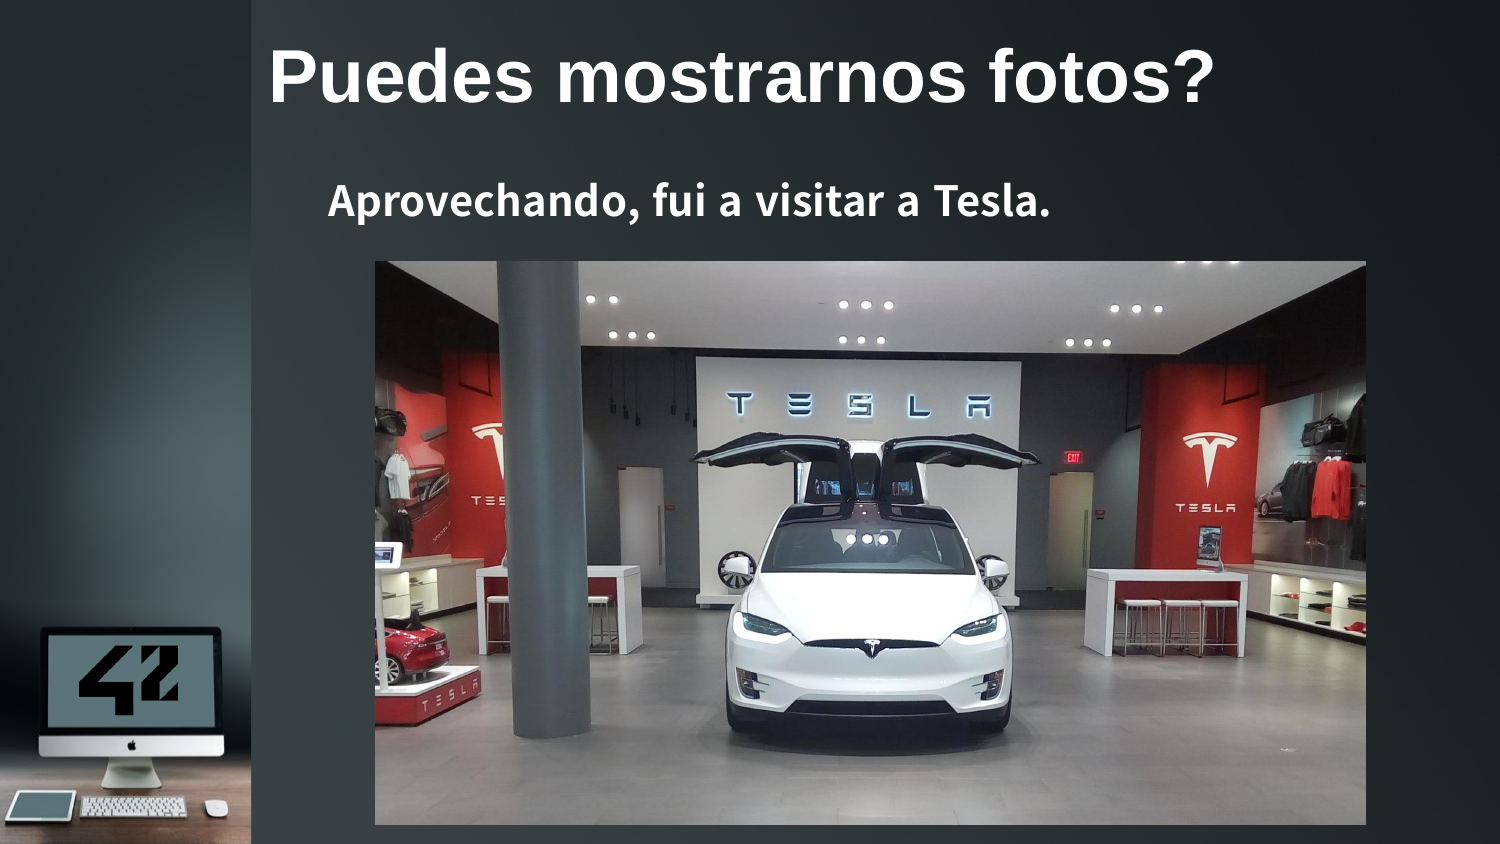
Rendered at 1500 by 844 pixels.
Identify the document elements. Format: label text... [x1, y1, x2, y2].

title Puedes mostrarnos fotos? [253, 0, 1500, 146]
picture [0, 0, 1500, 844]
list Aprovechando, fui a visitar a Tesla. [313, 161, 1459, 238]
